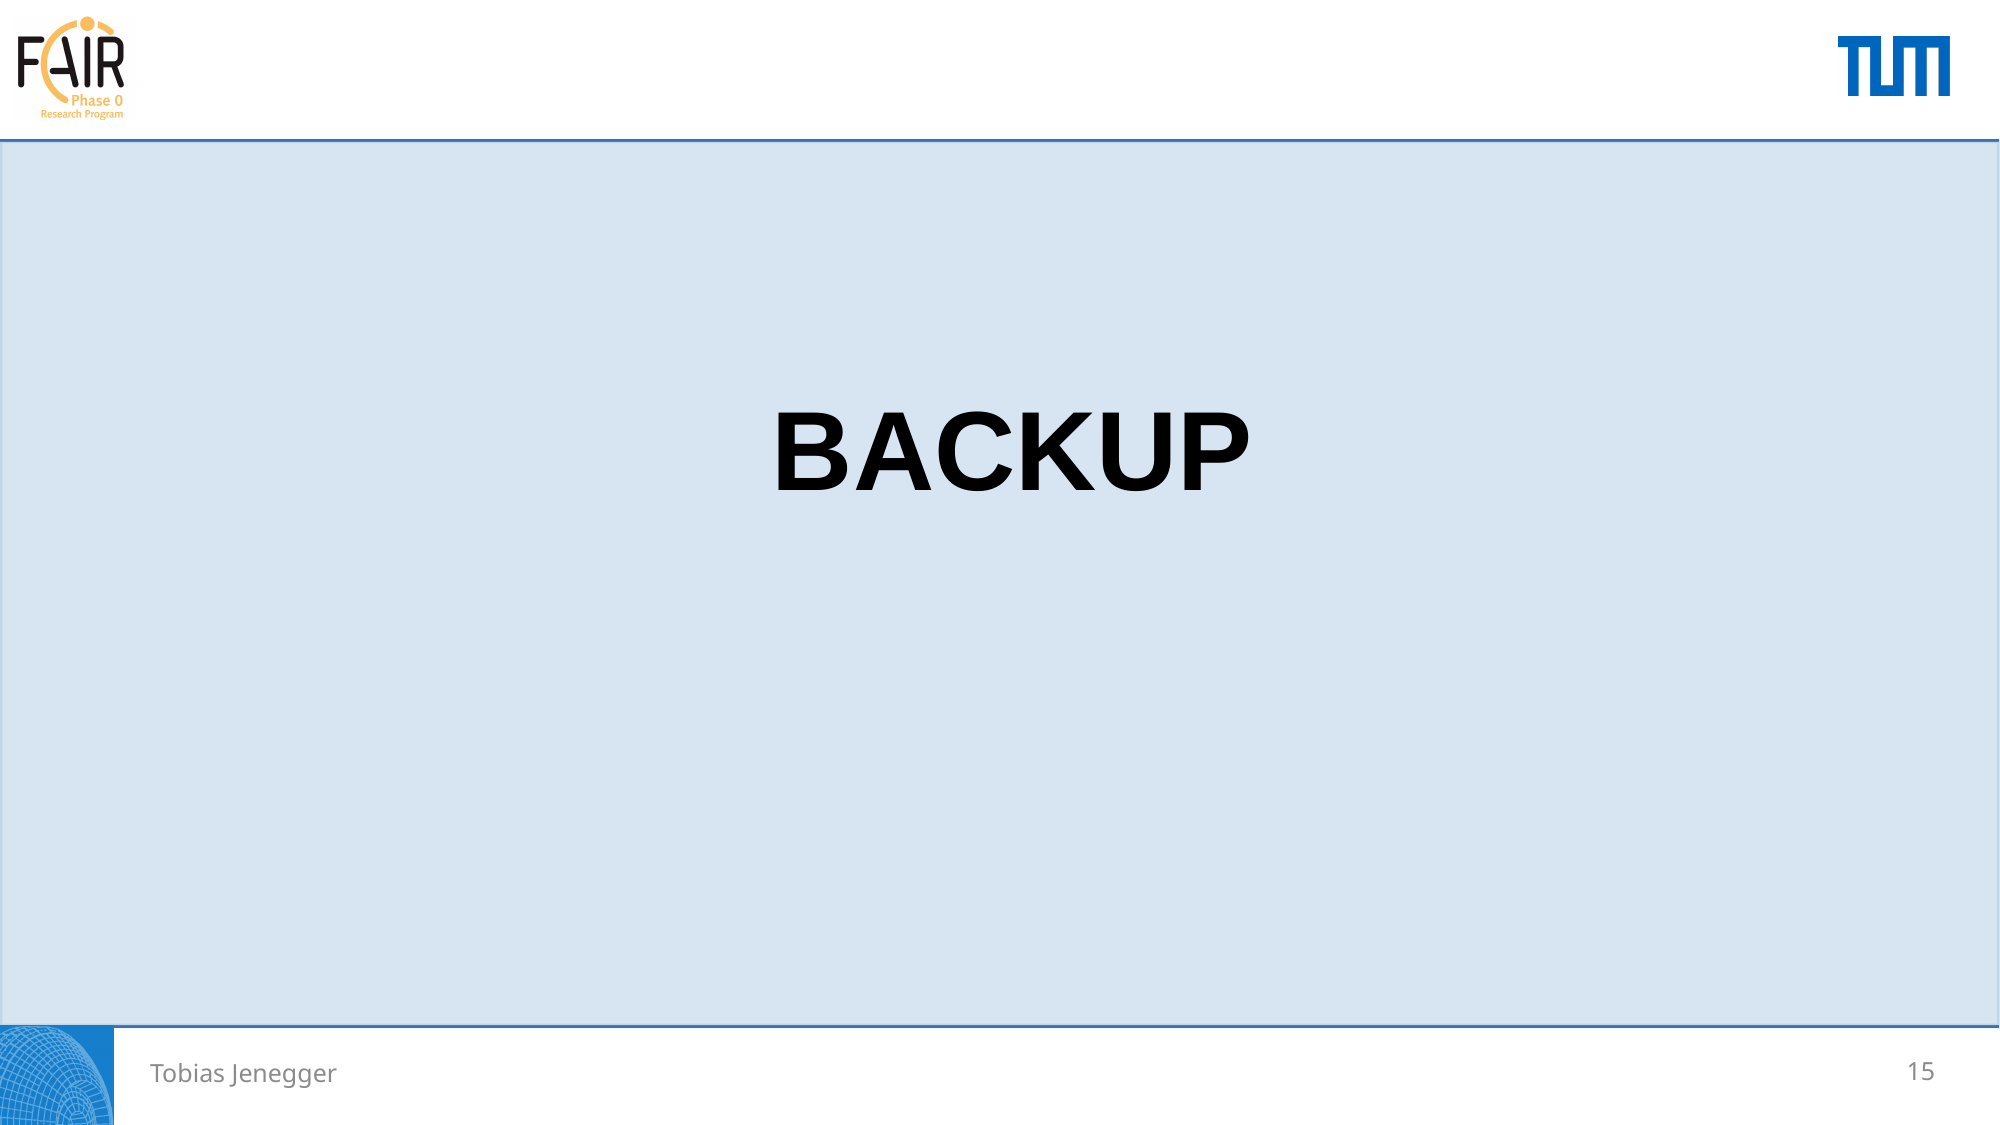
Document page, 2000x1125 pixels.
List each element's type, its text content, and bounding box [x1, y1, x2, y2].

text_box BACKUP [285, 381, 1741, 522]
picture [0, 1025, 114, 1125]
picture [15, 15, 142, 120]
picture [1838, 36, 1950, 96]
